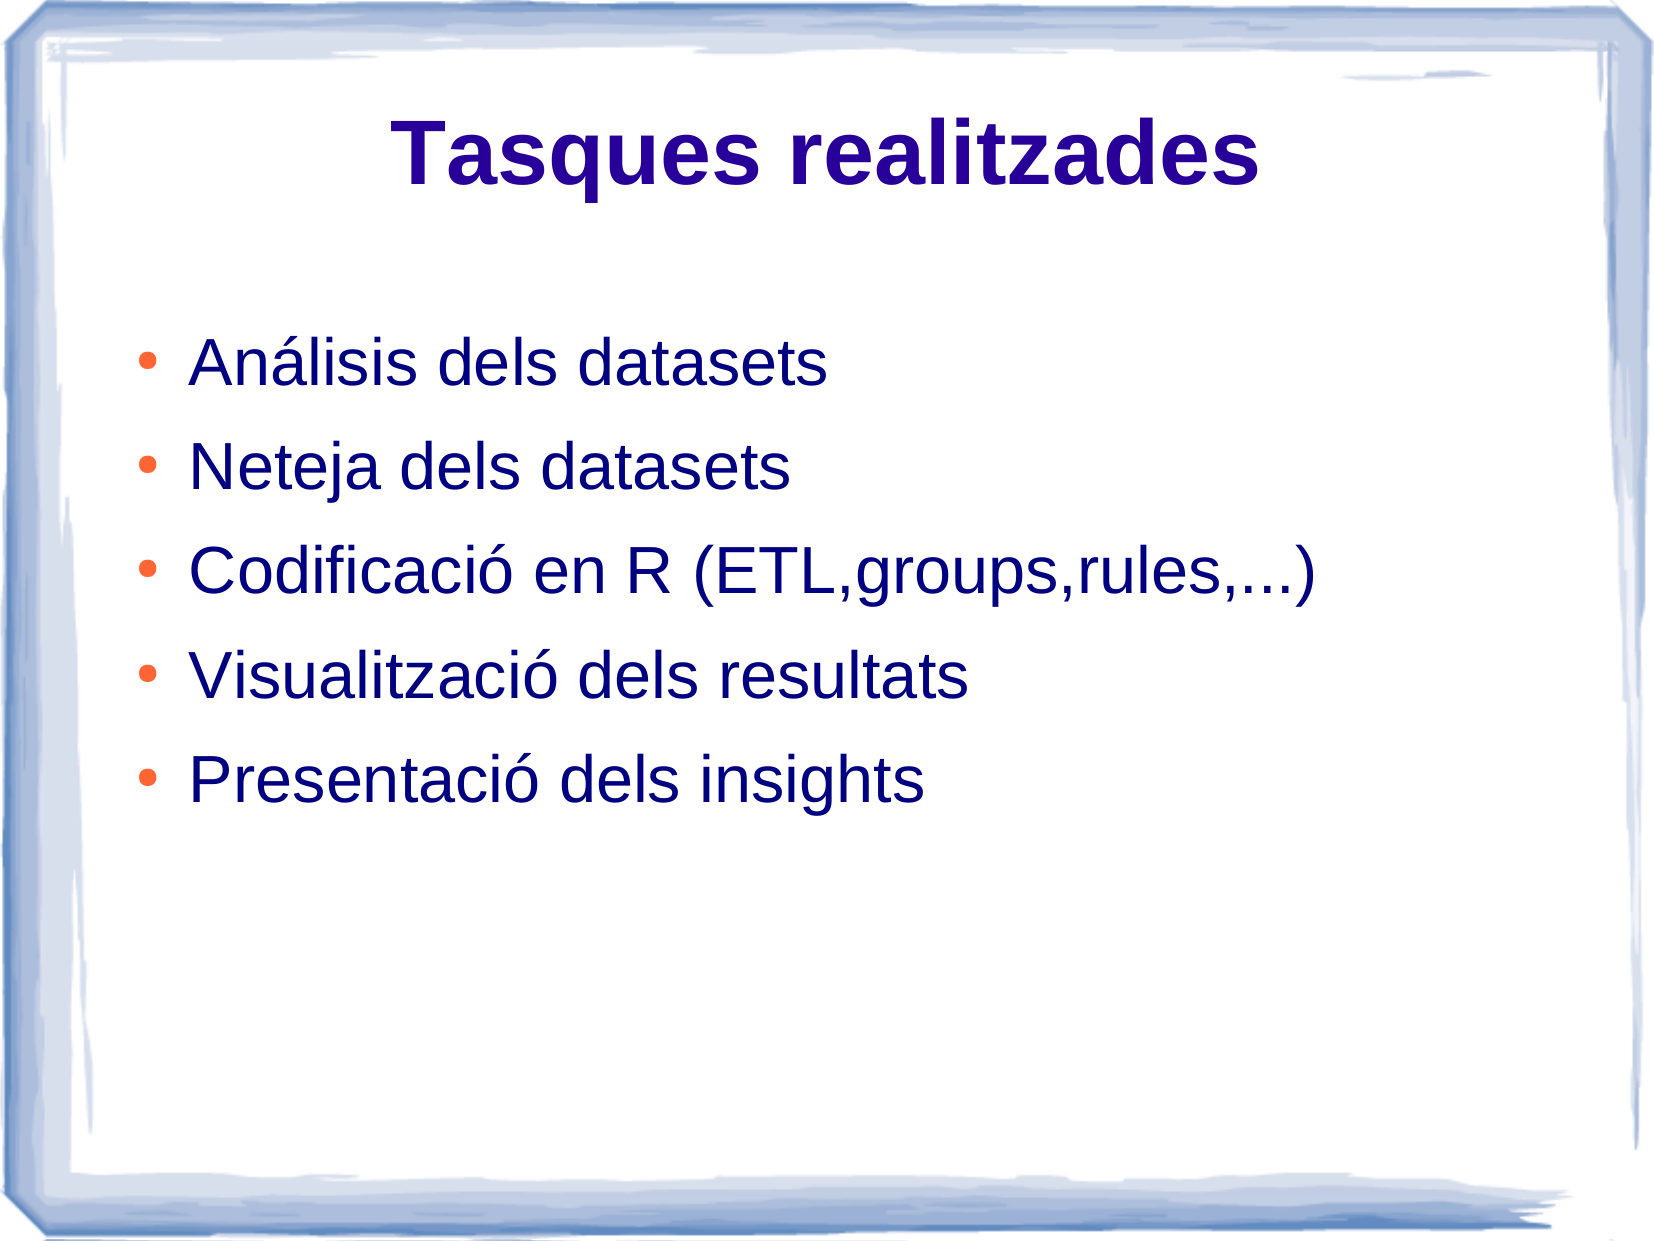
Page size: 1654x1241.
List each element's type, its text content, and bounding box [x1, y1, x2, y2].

list Análisis dels datasets Neteja dels datasets Codificació en R (ETL,groups,rules,...) Visualització dels resultats Presentació dels insights [118, 324, 1571, 1004]
picture [0, 0, 1654, 1241]
title Tasques realitzades [82, 49, 1571, 257]
